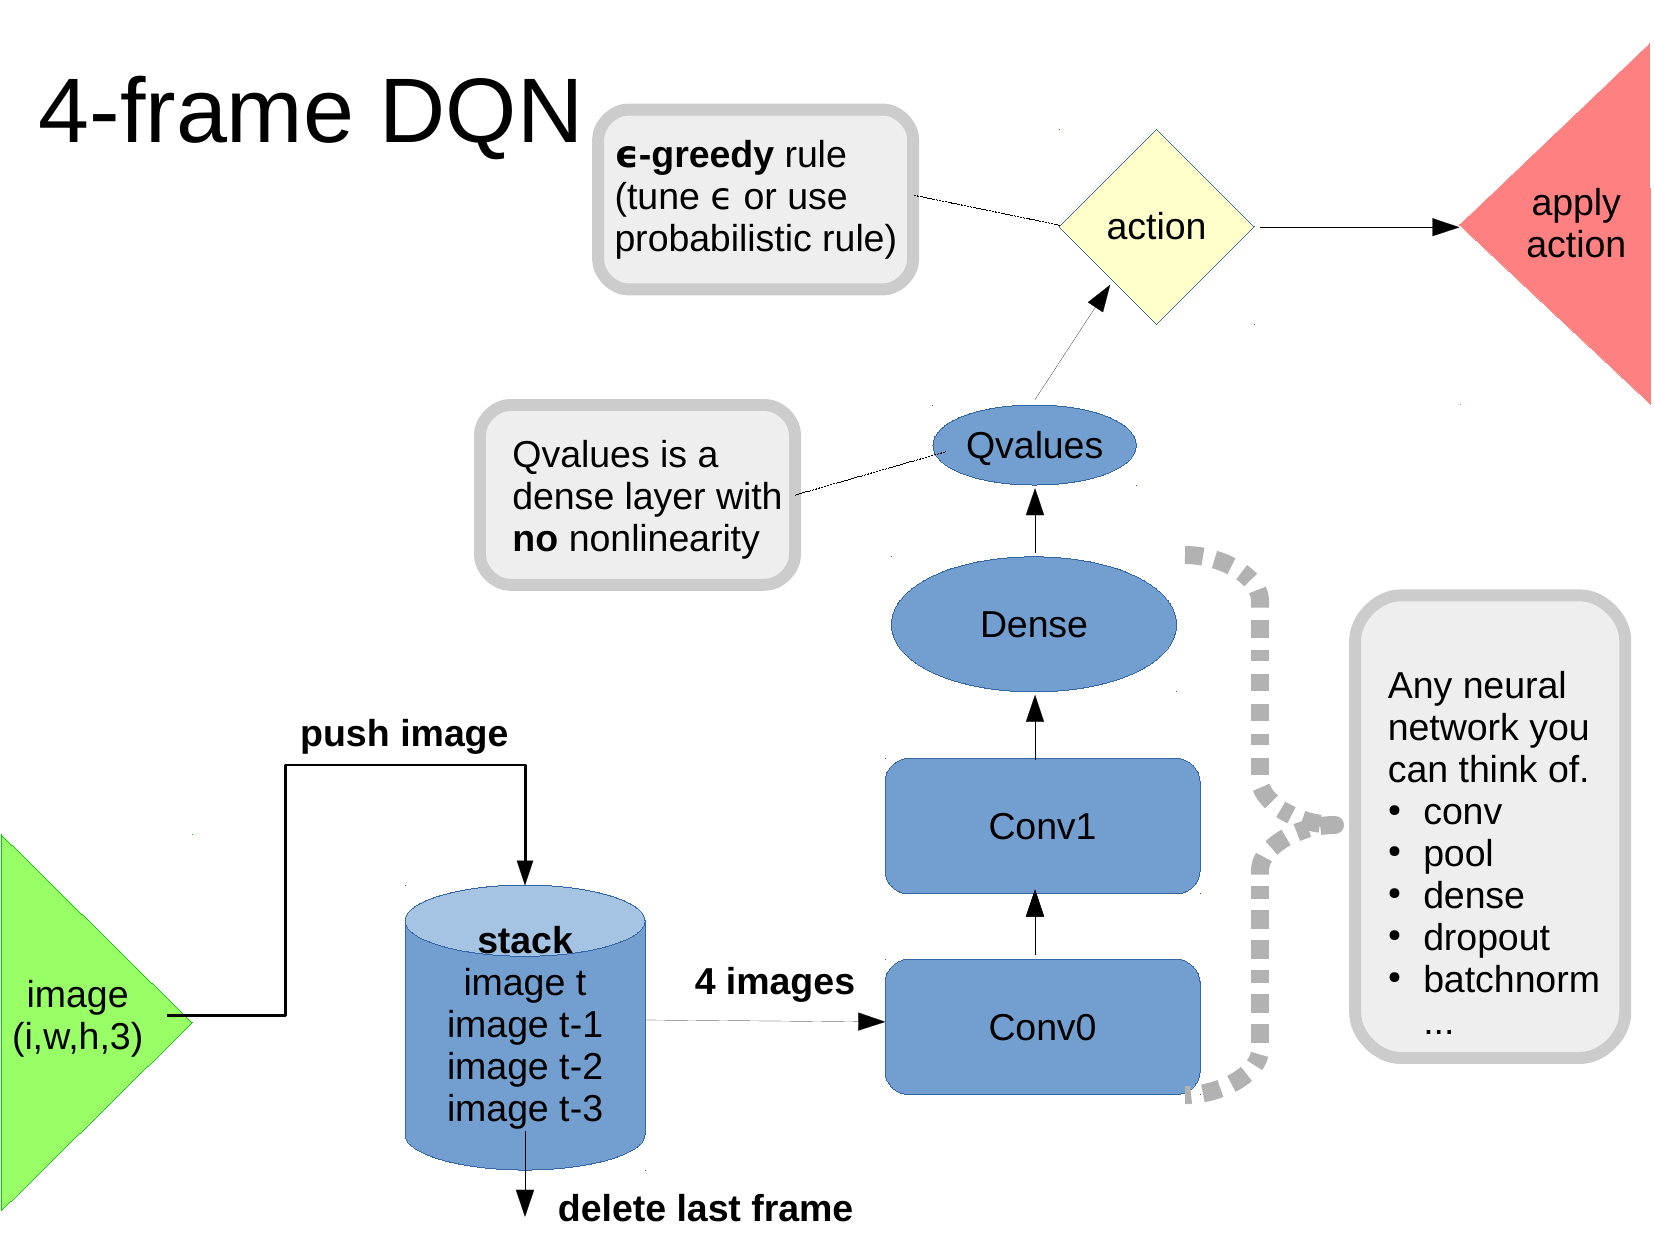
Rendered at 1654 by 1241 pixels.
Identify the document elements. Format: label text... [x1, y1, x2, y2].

text_box action [1106, 205, 1207, 248]
text_box Conv0 [988, 1006, 1097, 1049]
text_box rule [774, 133, 848, 175]
text_box Dense [979, 603, 1089, 646]
text_box ϵ [614, 132, 639, 175]
text_box probabilistic rule) [614, 217, 898, 260]
text_box network you [1387, 706, 1601, 749]
text_box Conv1 [988, 805, 1097, 848]
text_box Qvalues is a [512, 433, 730, 475]
text_box pool [1423, 832, 1494, 874]
text_box delete last frame [557, 1187, 854, 1230]
text_box image t-2 [447, 1045, 604, 1087]
text_box (i,w,h,3) [12, 1015, 144, 1058]
text_box push image [300, 712, 509, 755]
text_box conv [1423, 790, 1503, 833]
text_box action [1526, 223, 1627, 266]
text_box -greedy [639, 133, 774, 175]
text_box Any neural [1387, 664, 1578, 706]
text_box (tune [614, 175, 710, 217]
text_box dropout [1423, 916, 1551, 958]
text_box ● [1387, 971, 1402, 993]
text_box Qvalues [966, 424, 1104, 467]
text_box 4-frame DQN [38, 59, 585, 163]
text_box no nonlinearity [512, 517, 761, 560]
text_box can think of. [1387, 748, 1591, 791]
text_box [0, 0, 1654, 1240]
text_box dense [1423, 874, 1526, 916]
text_box ● [1387, 803, 1402, 825]
text_box or use [734, 175, 859, 217]
text_box image t-3 [447, 1087, 604, 1130]
text_box batchnorm [1423, 958, 1601, 1001]
text_box stack [477, 919, 573, 961]
text_box image t-1 [447, 1003, 604, 1045]
text_box apply [1531, 181, 1622, 223]
text_box ... [1423, 1000, 1455, 1043]
text_box ϵ [710, 174, 734, 217]
text_box image [26, 973, 129, 1015]
text_box image t [463, 961, 587, 1003]
text_box 4 images [684, 960, 856, 1003]
text_box ● [1387, 887, 1402, 909]
text_box ● [1387, 928, 1402, 951]
text_box dense layer with [512, 475, 794, 518]
text_box ● [1387, 845, 1402, 867]
